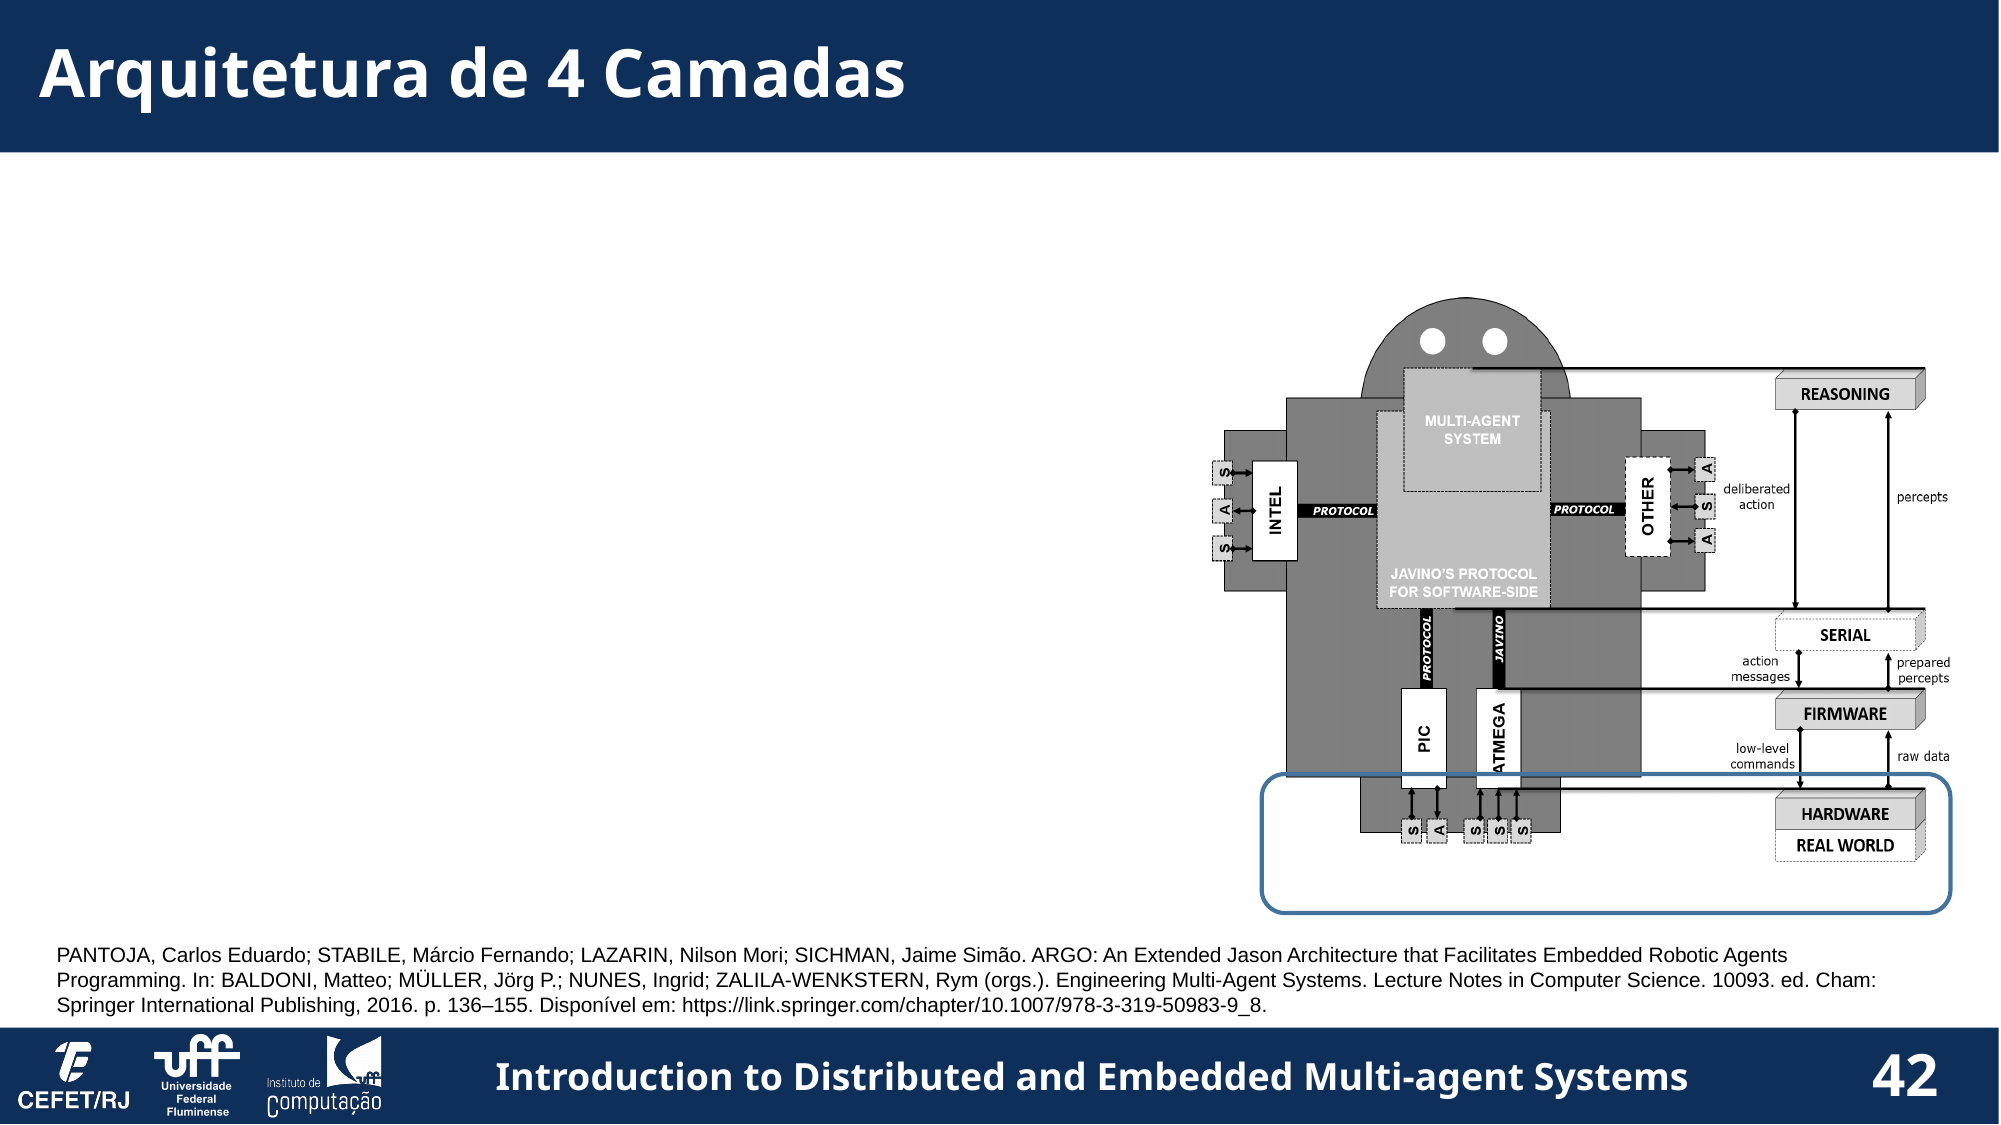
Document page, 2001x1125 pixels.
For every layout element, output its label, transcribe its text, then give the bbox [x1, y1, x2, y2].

picture [1211, 297, 1967, 868]
text_box PANTOJA, Carlos Eduardo; STABILE, Márcio Fernando; LAZARIN, Nilson Mori; SICHMAN, Jaime Simão. ARGO: An Extended Jason Architecture that Facilitates Embedded Robotic Agents Programming. In: BALDONI, Matteo; MÜLLER, Jörg P.; NUNES, Ingrid; ZALILA-WENKSTERN, Rym (orgs.). Engineering Multi-Agent Systems. Lecture Notes in Computer Science. 10093. ed. Cham: Springer International Publishing, 2016. p. 136–155. Disponível em: https://link.springer.com/chapter/10.1007/978-3-319-50983-9_8. [41, 934, 1937, 1025]
picture [153, 1033, 241, 1121]
picture [265, 1033, 383, 1118]
picture [1264, 777, 1948, 868]
text_box Arquitetura de 4 Camadas [25, 23, 1998, 116]
picture [18, 1021, 129, 1125]
